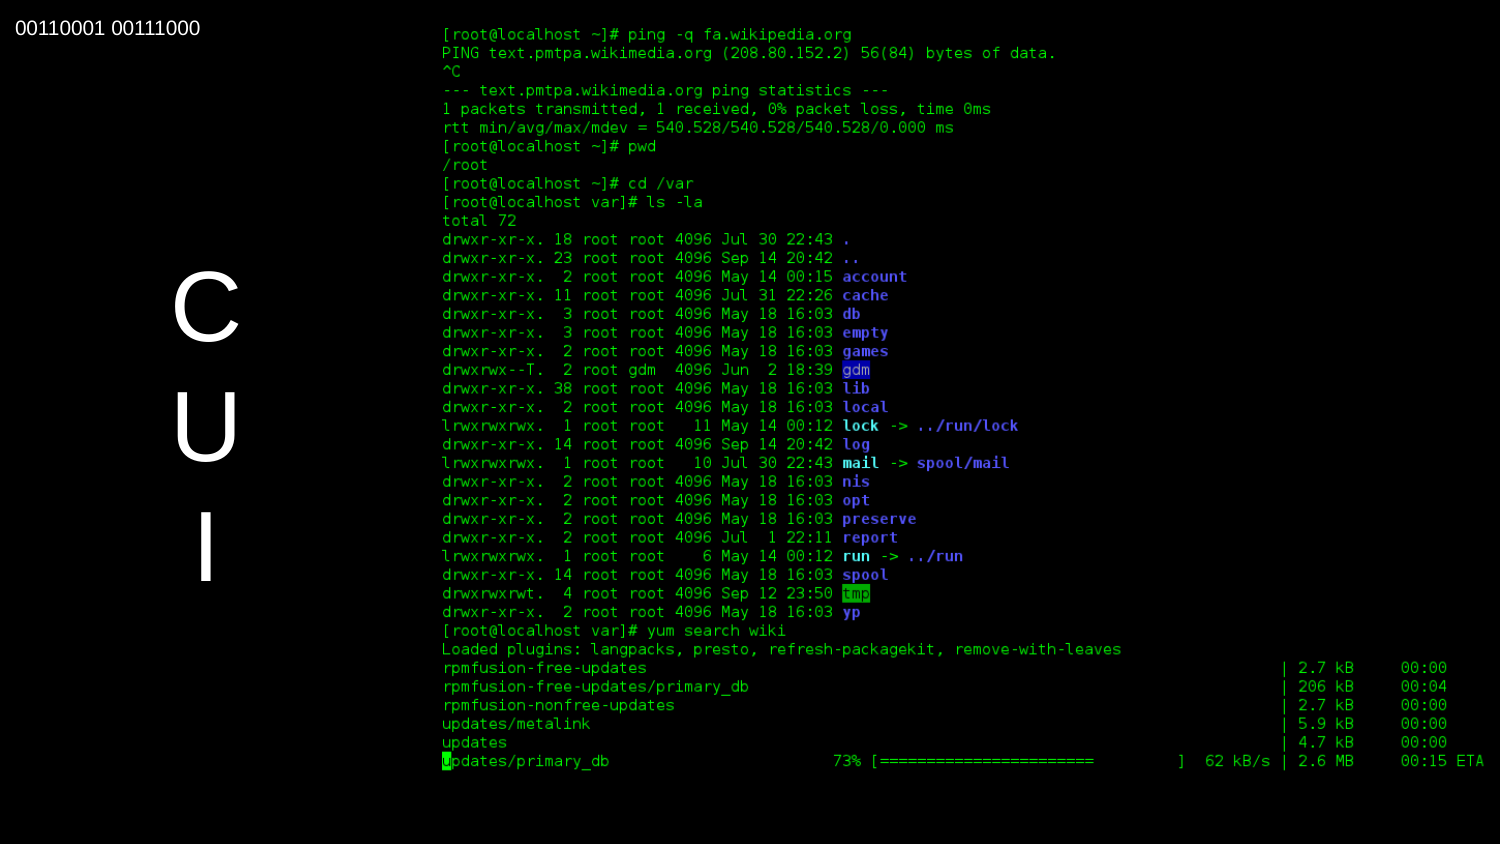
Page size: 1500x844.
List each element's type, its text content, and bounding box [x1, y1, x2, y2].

text_box 00110001 00111000 [0, 0, 238, 59]
picture [441, 24, 1500, 819]
text_box C U I [98, 24, 316, 819]
